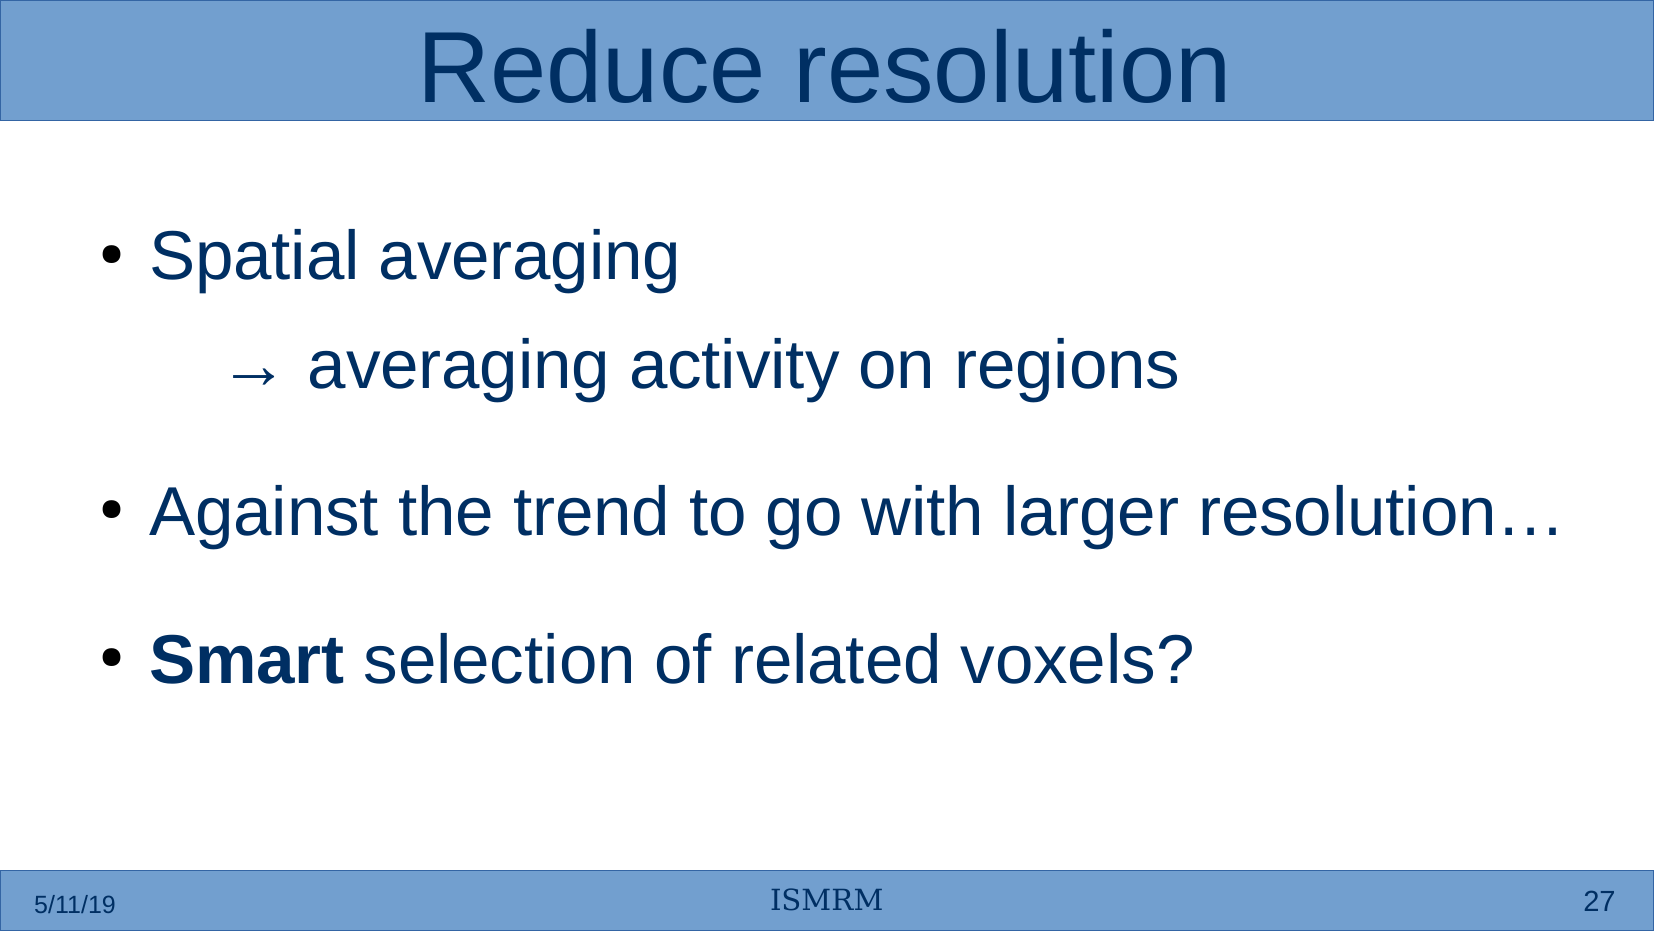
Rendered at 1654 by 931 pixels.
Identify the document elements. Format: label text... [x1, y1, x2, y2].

list Spatial averaging → averaging activity on regions Against the trend to go with larger resolution… Smart selection of related voxels? [82, 217, 1571, 758]
title Reduce resolution [0, 15, 1651, 121]
